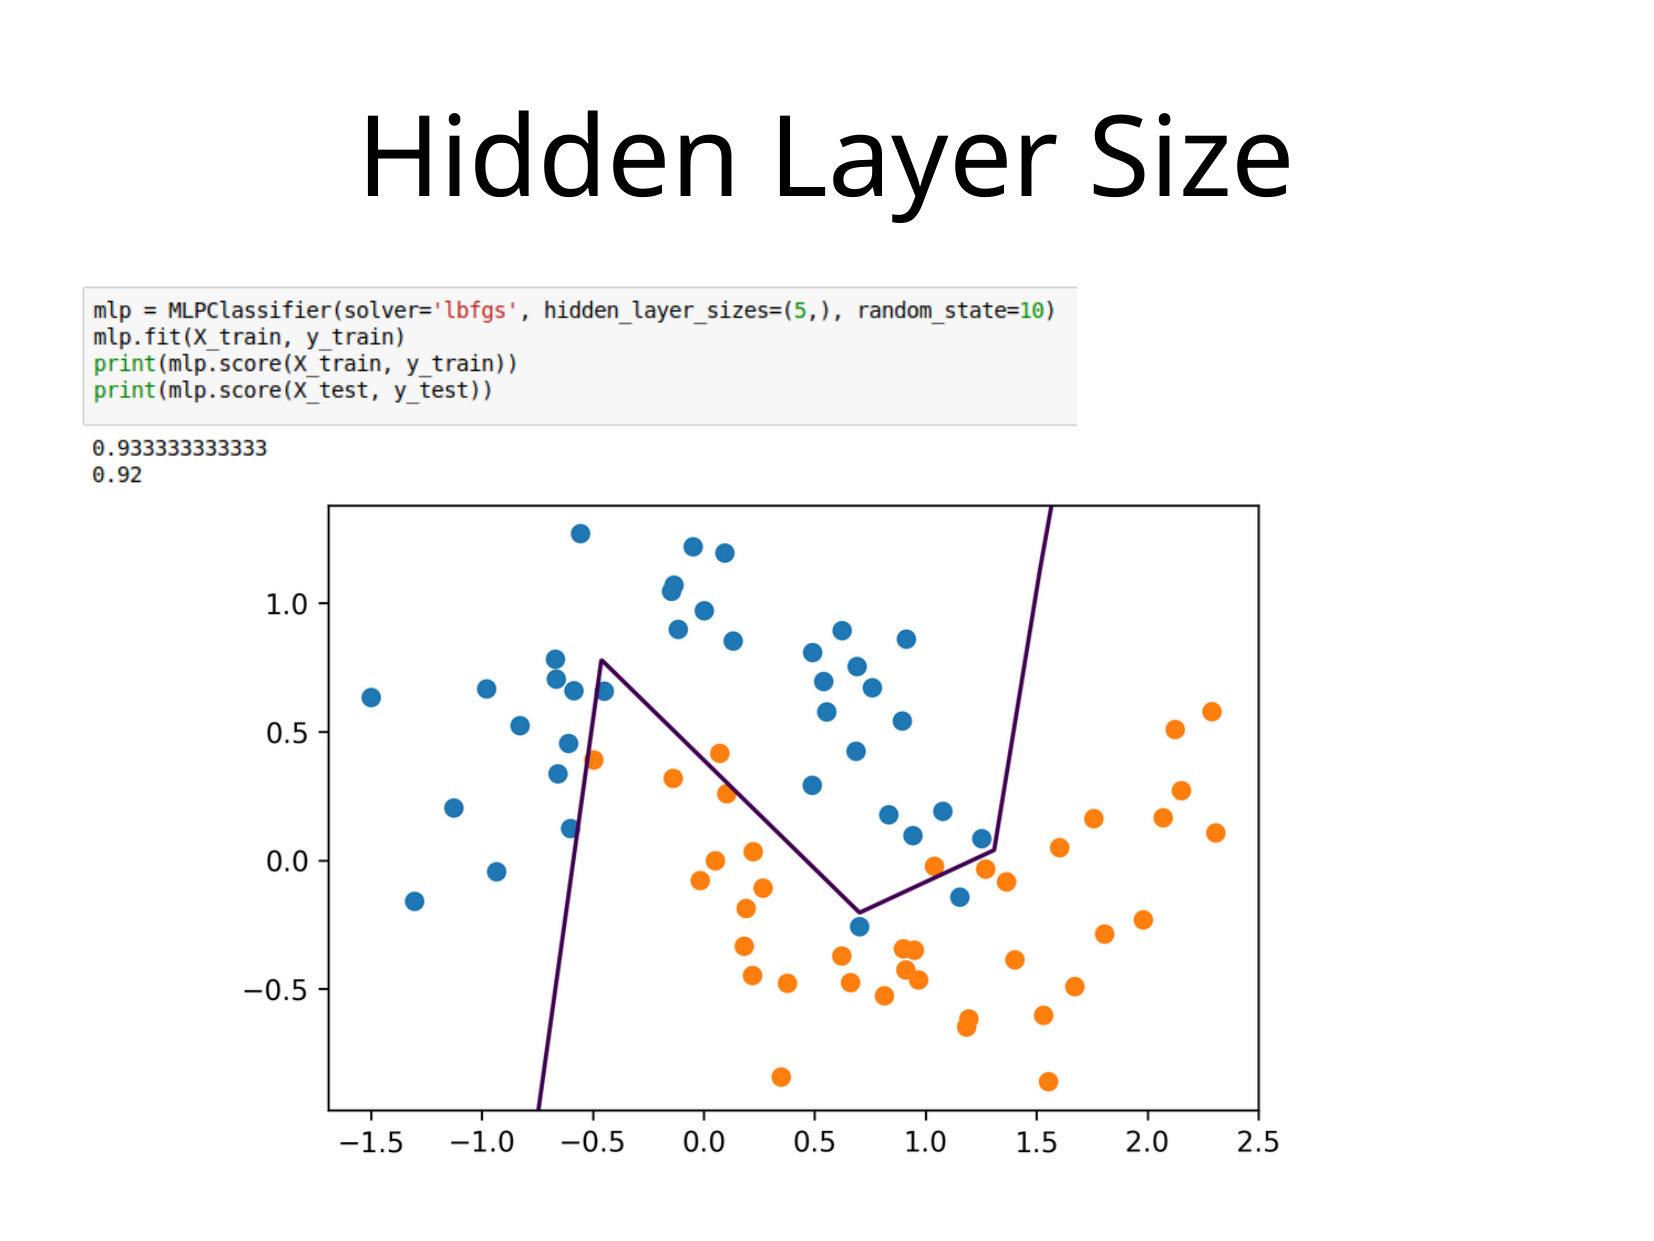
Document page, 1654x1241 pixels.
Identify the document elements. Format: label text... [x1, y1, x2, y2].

title Hidden Layer Size [82, 49, 1571, 257]
picture [75, 276, 1306, 1171]
